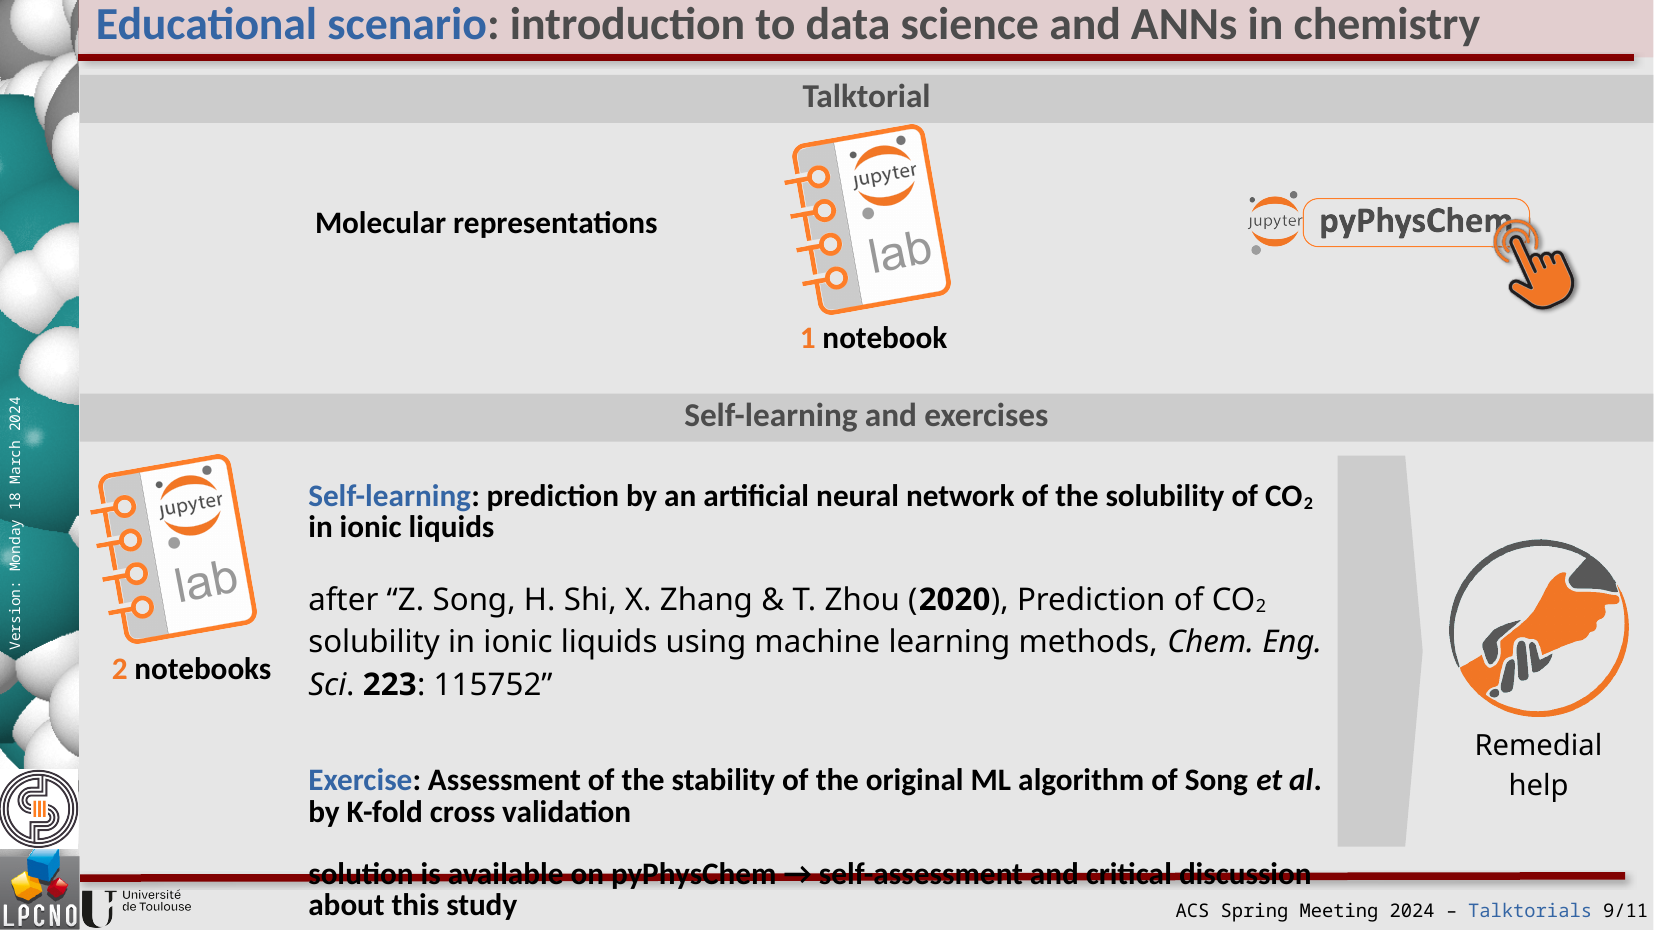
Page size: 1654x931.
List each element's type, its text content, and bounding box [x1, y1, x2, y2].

picture [90, 454, 257, 645]
title Educational scenario: introduction to data science and ANNs in chemistry [78, 0, 1654, 58]
text_box Self-learning: prediction by an artificial neural network of the solubility of CO2 in ionic liquids after “Z. Song, H. Shi, X. Zhang & T. Zhou (2020), Prediction of CO2 solubility in ionic liquids using machine learning methods, Chem. Eng. Sci. 223: 115752” Exercise: Assessment of the stability of the original ML algorithm of Song et al. by K-fold cross validation solution is available on pyPhysChem → self-assessment and critical discussion about this study [293, 475, 1351, 866]
picture [82, 889, 191, 928]
text_box Molecular representations [227, 203, 746, 281]
picture [1247, 190, 1592, 331]
picture [784, 124, 951, 315]
text_box 1 notebook [766, 318, 981, 365]
picture [0, 0, 80, 930]
text_box Talktorial [79, 74, 1654, 123]
text_box 2 notebooks [84, 648, 299, 695]
picture [1449, 539, 1629, 717]
text_box Self-learning and exercises [79, 393, 1654, 442]
text_box Remedial help [1431, 716, 1647, 763]
text_box [1337, 455, 1423, 847]
